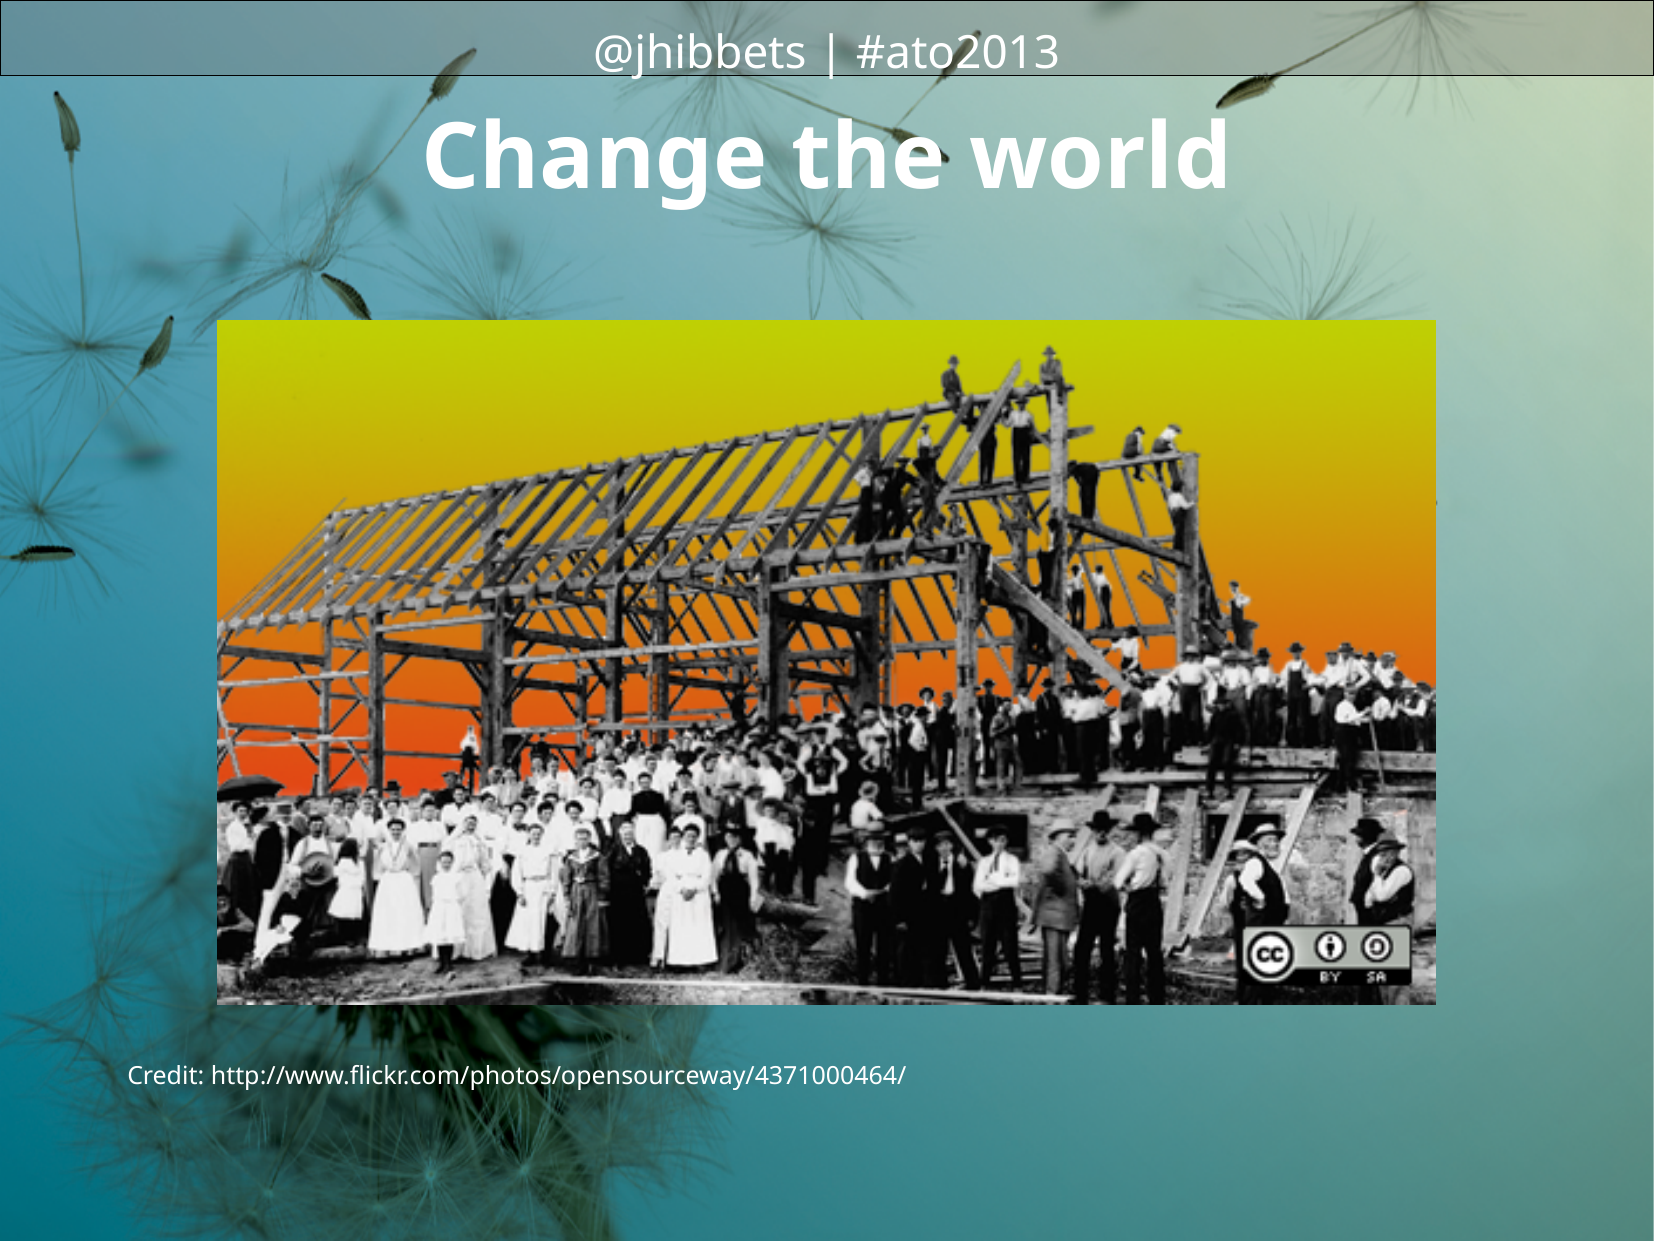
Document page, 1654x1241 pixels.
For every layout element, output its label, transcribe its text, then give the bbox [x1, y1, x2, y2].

title Change the world [82, 49, 1571, 257]
picture [0, 76, 1654, 1241]
text_box Credit: http://www.flickr.com/photos/opensourceway/4371000464/ [112, 1050, 938, 1094]
